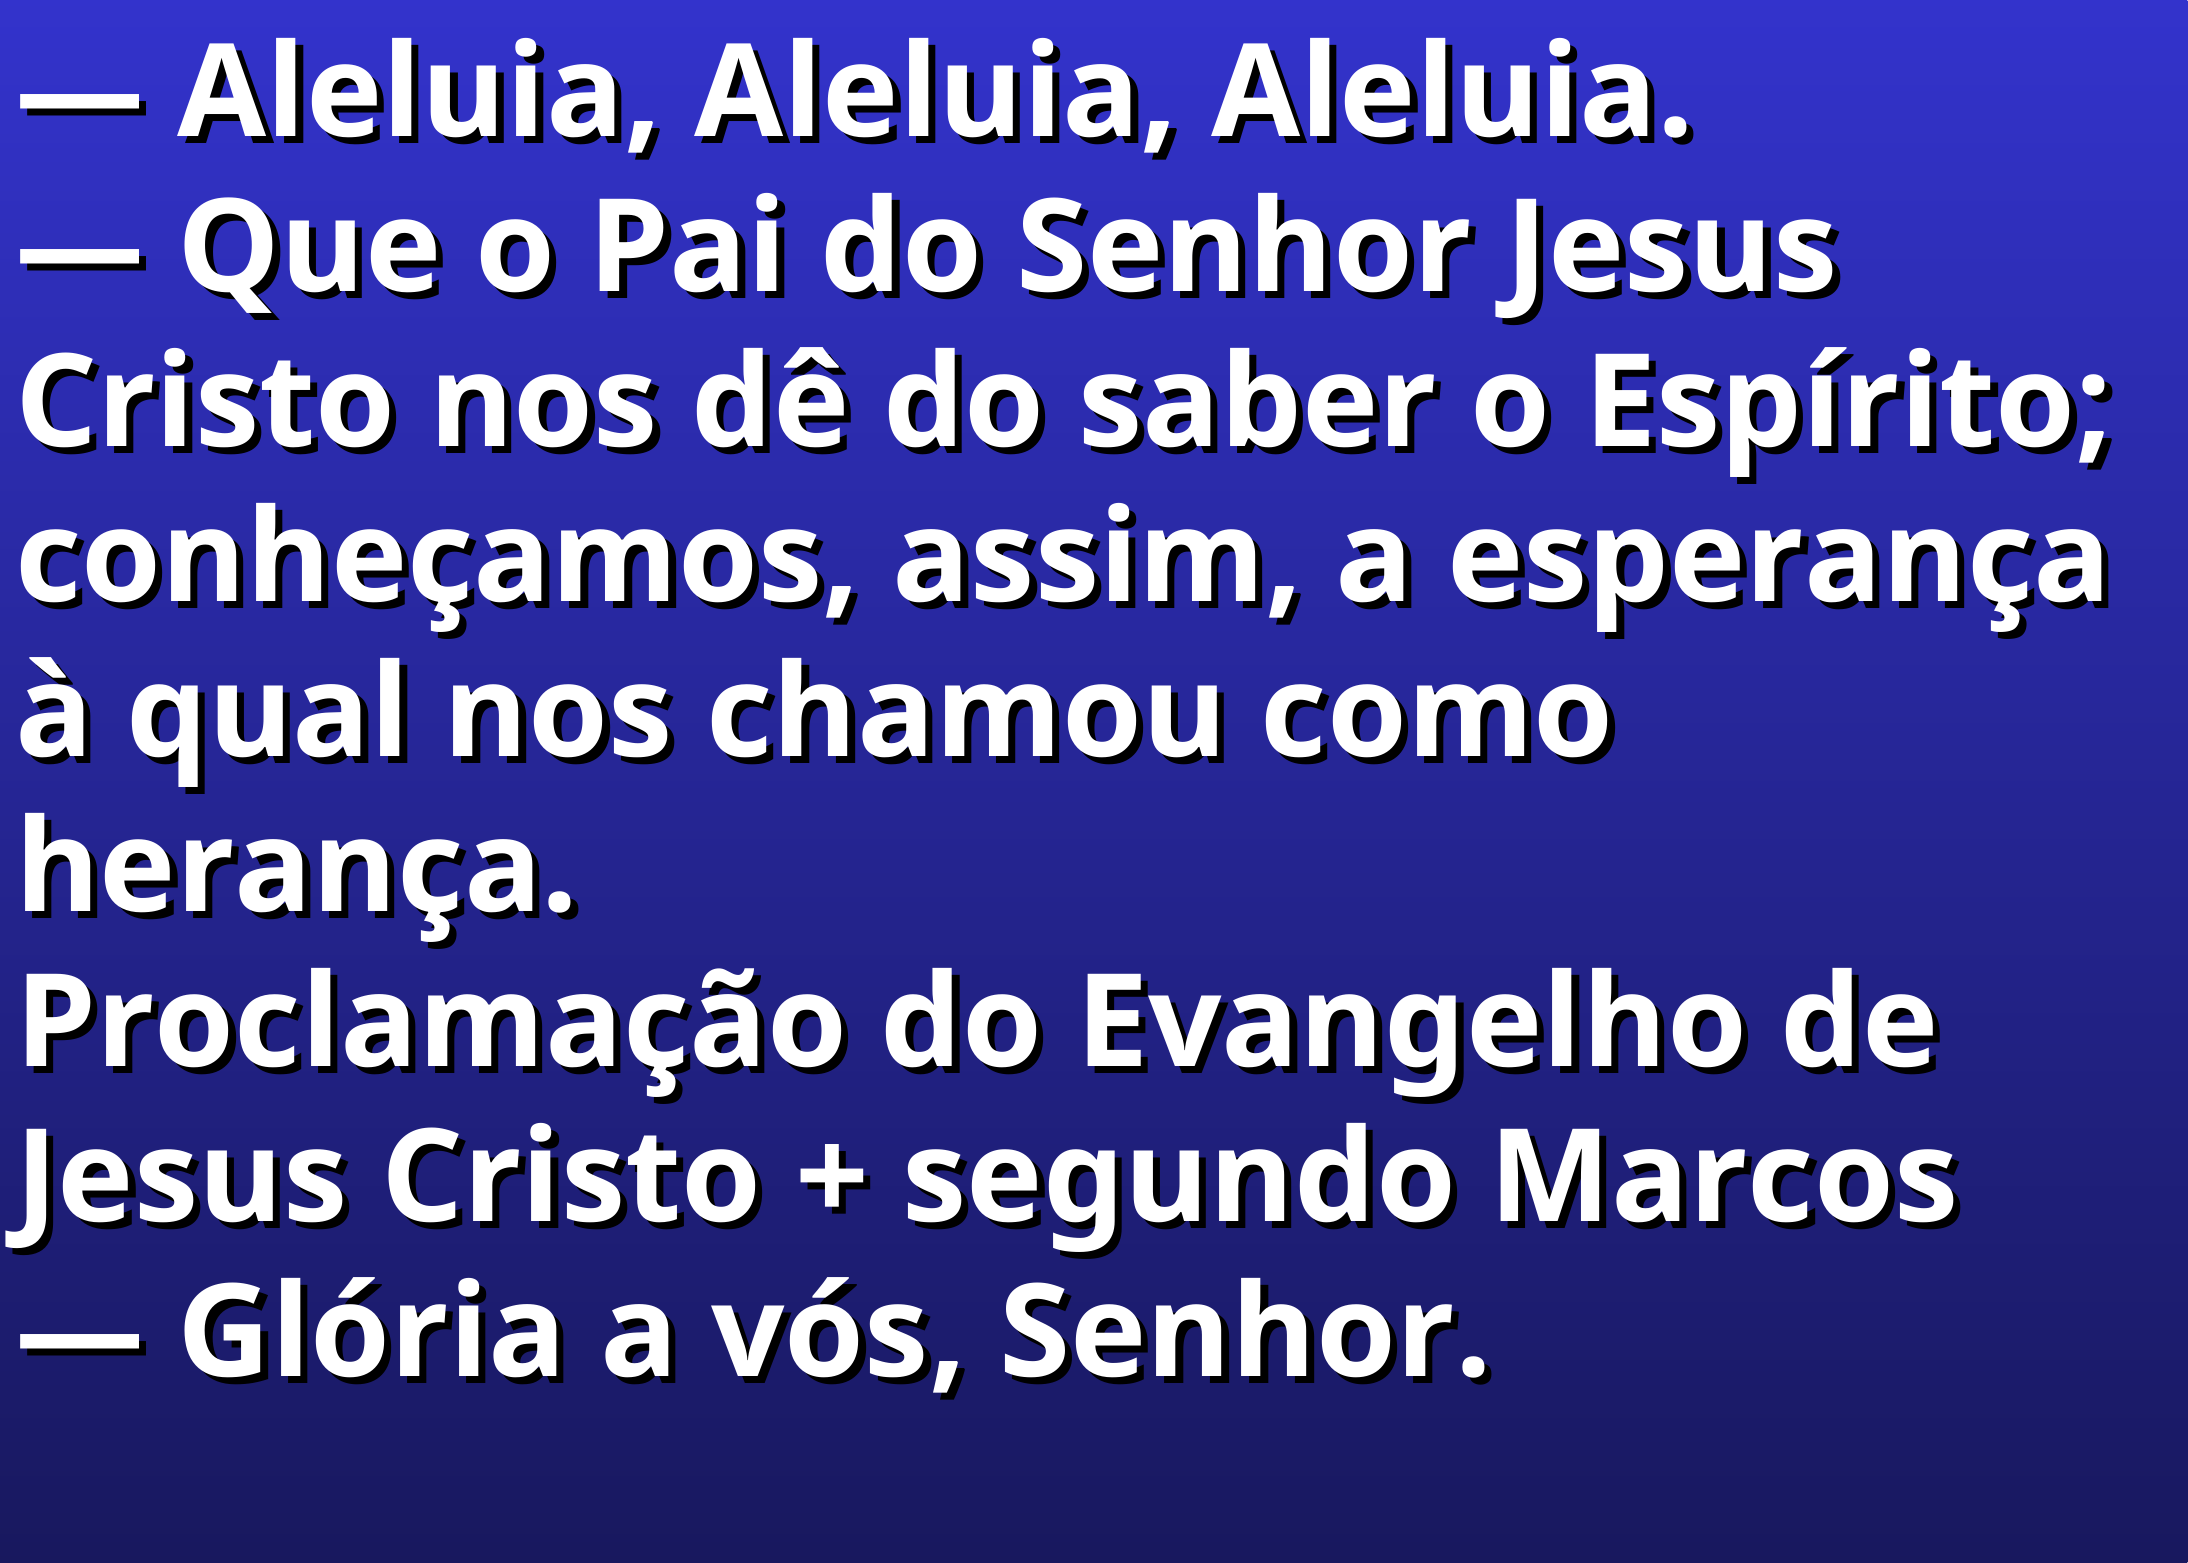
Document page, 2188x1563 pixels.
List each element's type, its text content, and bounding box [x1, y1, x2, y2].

text_box — Aleluia, Aleluia, Aleluia. — Que o Pai do Senhor Jesus Cristo nos dê do saber o Espírito; conheçamos, assim, a esperança à qual nos chamou como herança. Proclamação do Evangelho de Jesus Cristo + segundo Marcos — Glória a vós, Senhor. [0, 0, 2188, 1410]
